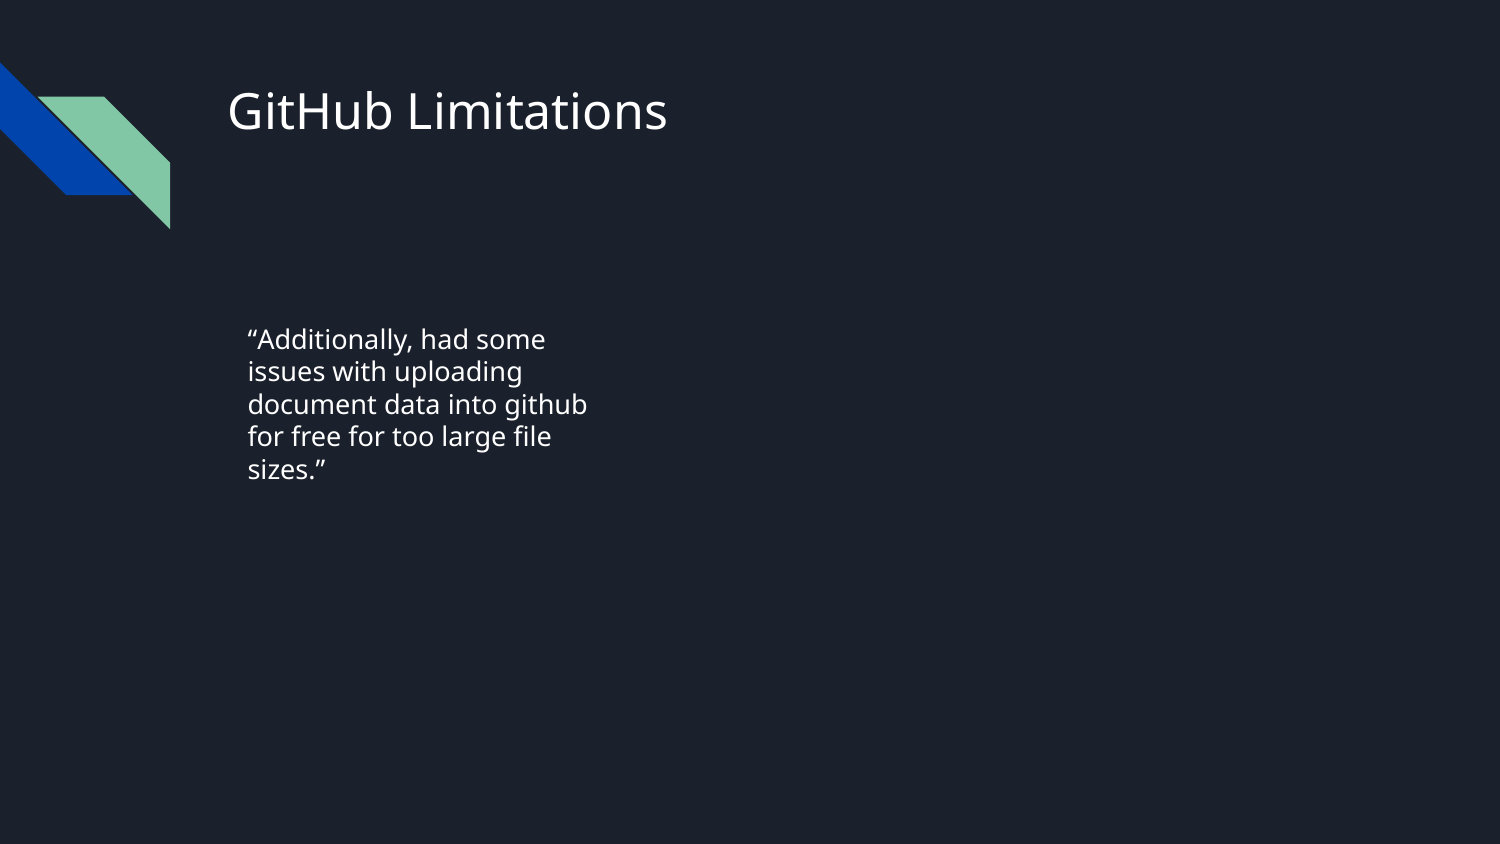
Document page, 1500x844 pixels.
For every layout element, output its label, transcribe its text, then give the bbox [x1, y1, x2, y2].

text_box “Additionally, had some issues with uploading document data into github for free for too large file sizes.” [232, 307, 636, 458]
title GitHub Limitations [212, 64, 1368, 215]
